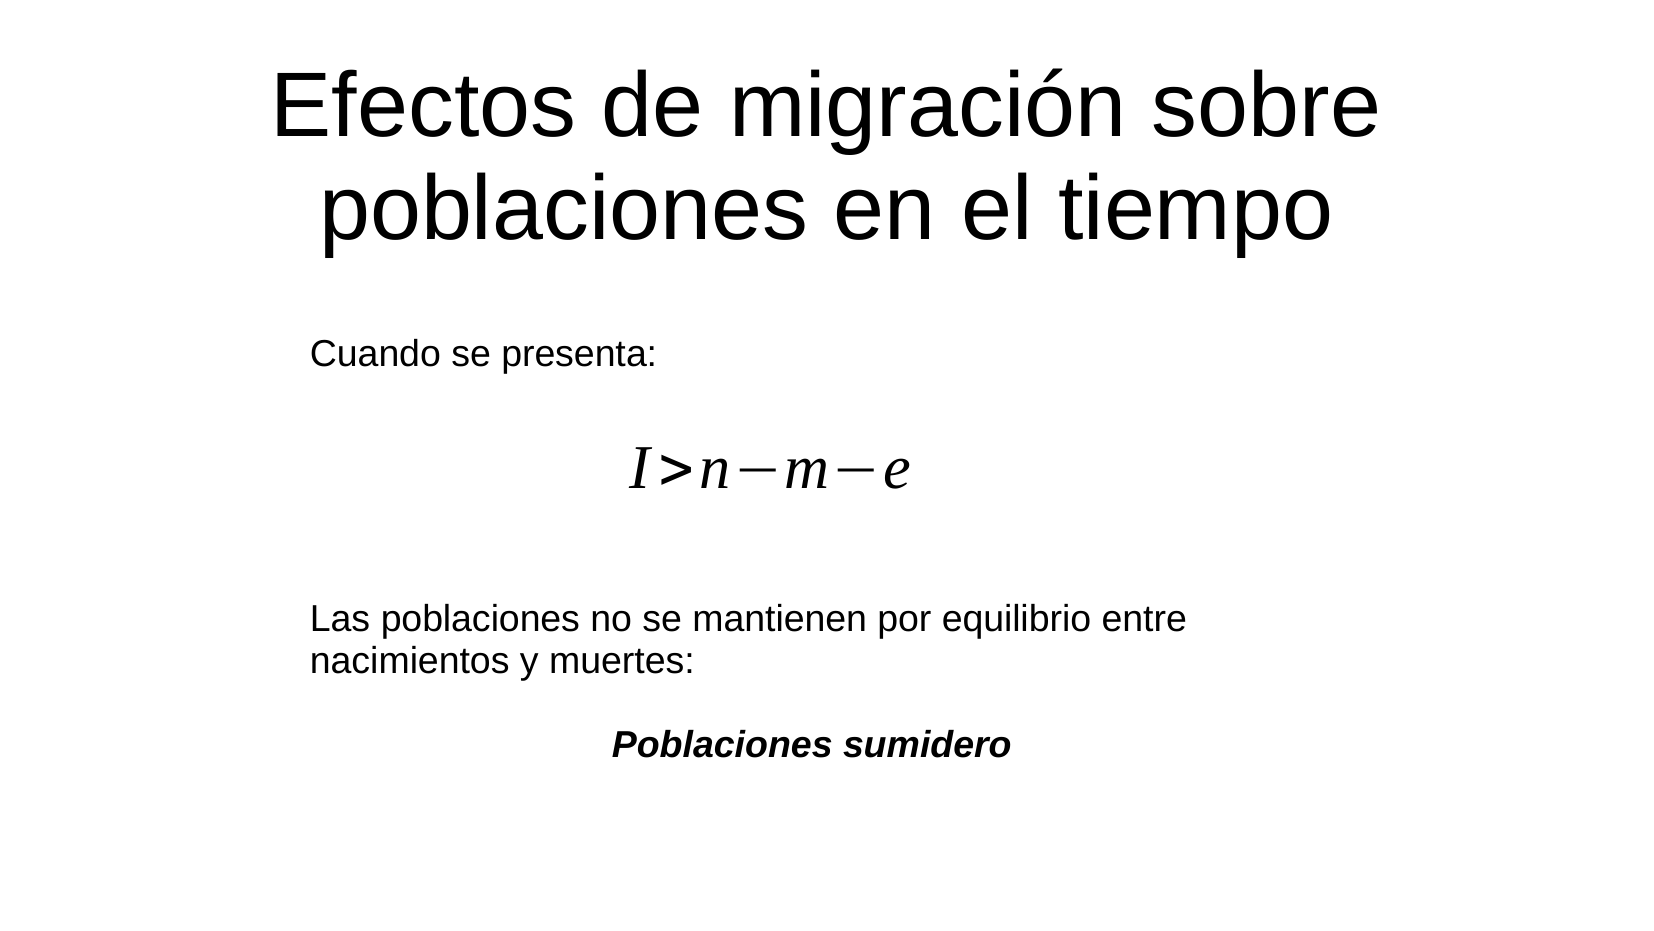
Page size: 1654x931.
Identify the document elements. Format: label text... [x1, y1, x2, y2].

text_box Las poblaciones no se mantienen por equilibrio entre nacimientos y muertes: Poblaciones sumidero [295, 590, 1329, 774]
chart [620, 432, 920, 502]
title Efectos de migración sobre poblaciones en el tiempo [82, 53, 1571, 259]
text_box Cuando se presenta: [295, 324, 1329, 382]
